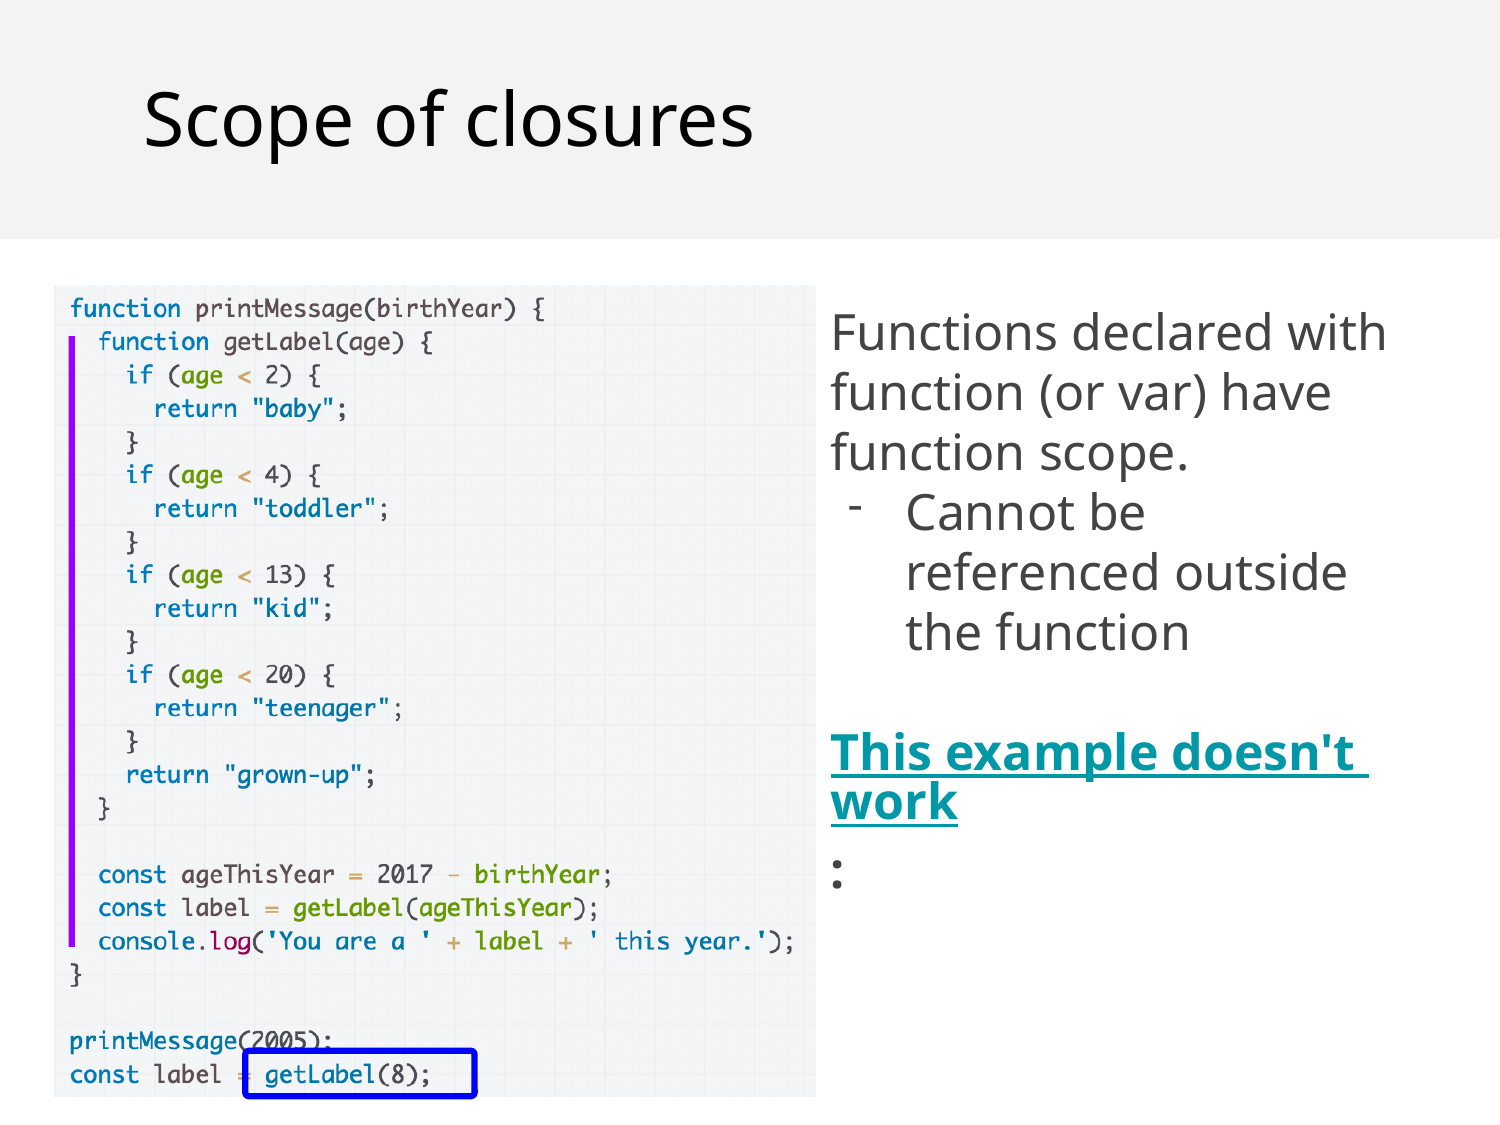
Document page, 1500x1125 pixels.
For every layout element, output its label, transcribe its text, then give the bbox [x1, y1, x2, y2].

list Functions declared with function (or var) have function scope. Cannot be referenced outside the function This example doesn't work: [816, 285, 1407, 840]
picture [249, 1054, 471, 1093]
title Scope of closures [128, 56, 1372, 183]
picture [54, 285, 816, 1097]
